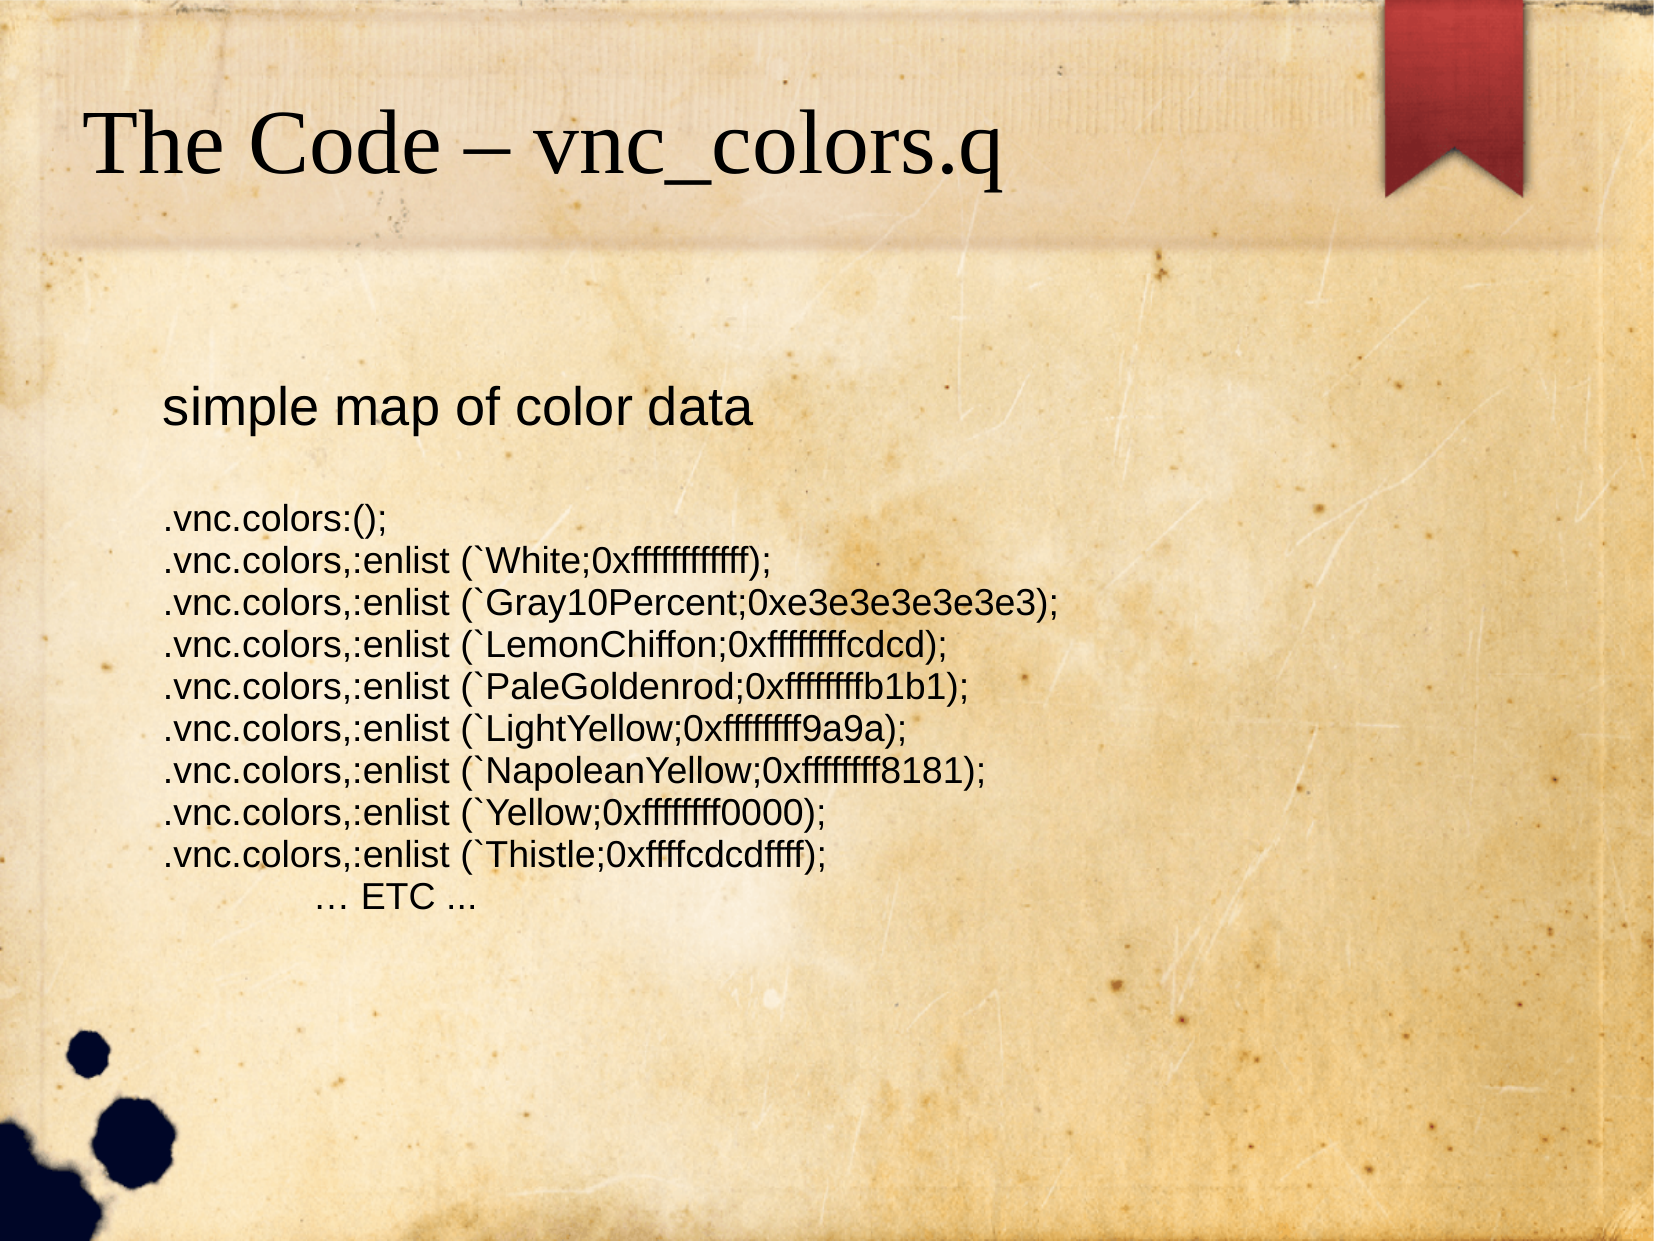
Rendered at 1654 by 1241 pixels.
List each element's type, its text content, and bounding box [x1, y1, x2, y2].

text_box simple map of color data .vnc.colors:(); .vnc.colors,:enlist (`White;0xffffffffffff); .vnc.colors,:enlist (`Gray10Percent;0xe3e3e3e3e3e3); .vnc.colors,:enlist (`LemonChiffon;0xffffffffcdcd); .vnc.colors,:enlist (`PaleGoldenrod;0xffffffffb1b1); .vnc.colors,:enlist (`LightYellow;0xffffffff9a9a); .vnc.colors,:enlist (`NapoleanYellow;0xffffffff8181); .vnc.colors,:enlist (`Yellow;0xffffffff0000); .vnc.colors,:enlist (`Thistle;0xffffcdcdffff); … ETC ... [148, 369, 1351, 976]
title The Code – vnc_colors.q [82, 49, 1347, 237]
picture [0, 0, 1654, 1241]
